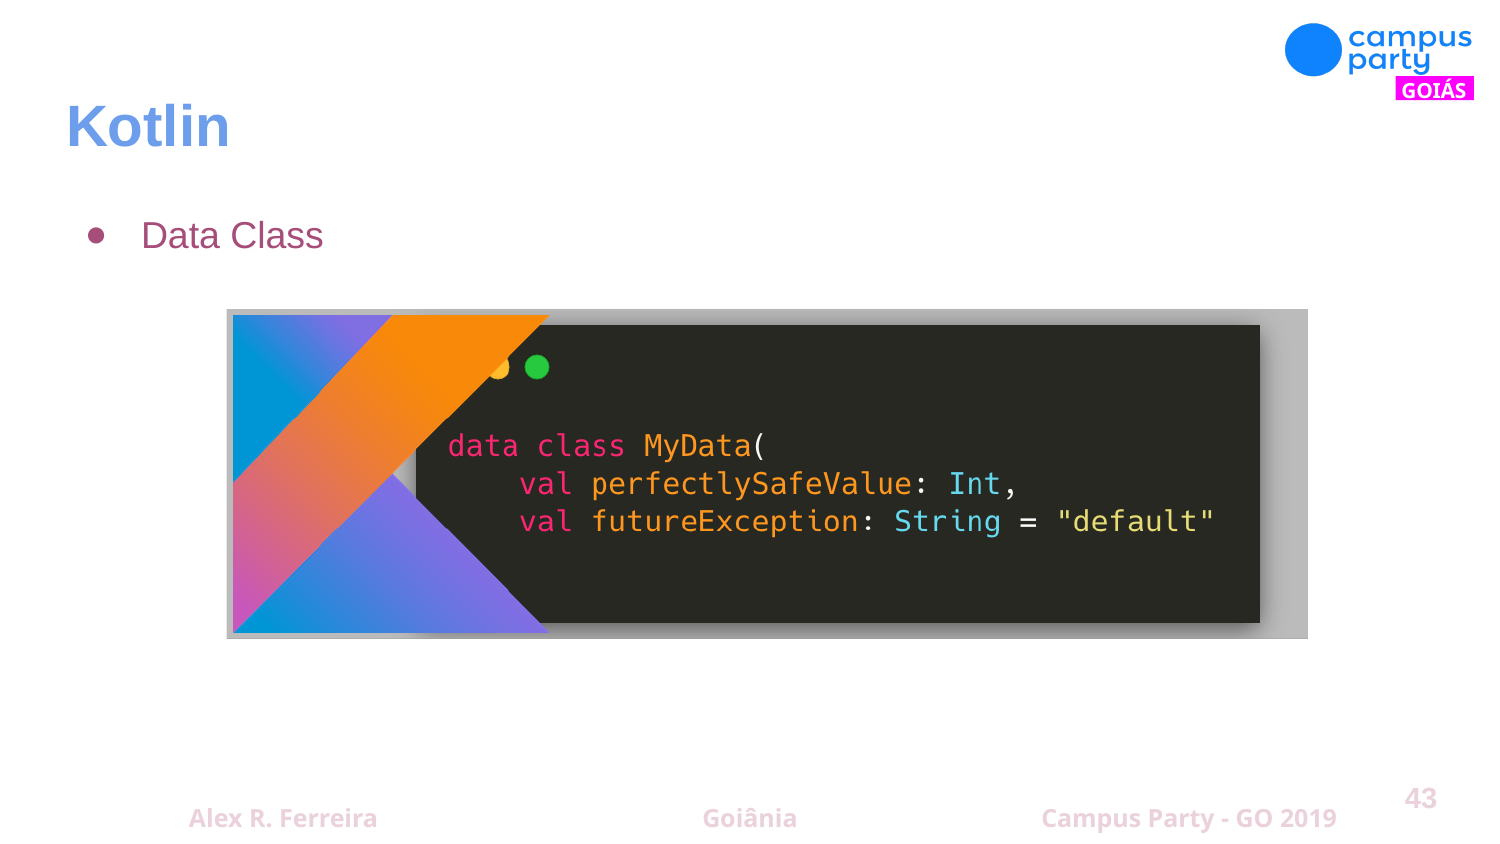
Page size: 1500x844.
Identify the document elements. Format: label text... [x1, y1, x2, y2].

picture [226, 308, 1308, 639]
title Kotlin [51, 72, 1449, 167]
picture [1280, 18, 1477, 80]
list Data Class [51, 189, 590, 750]
slide_number <número> [1389, 764, 1480, 830]
